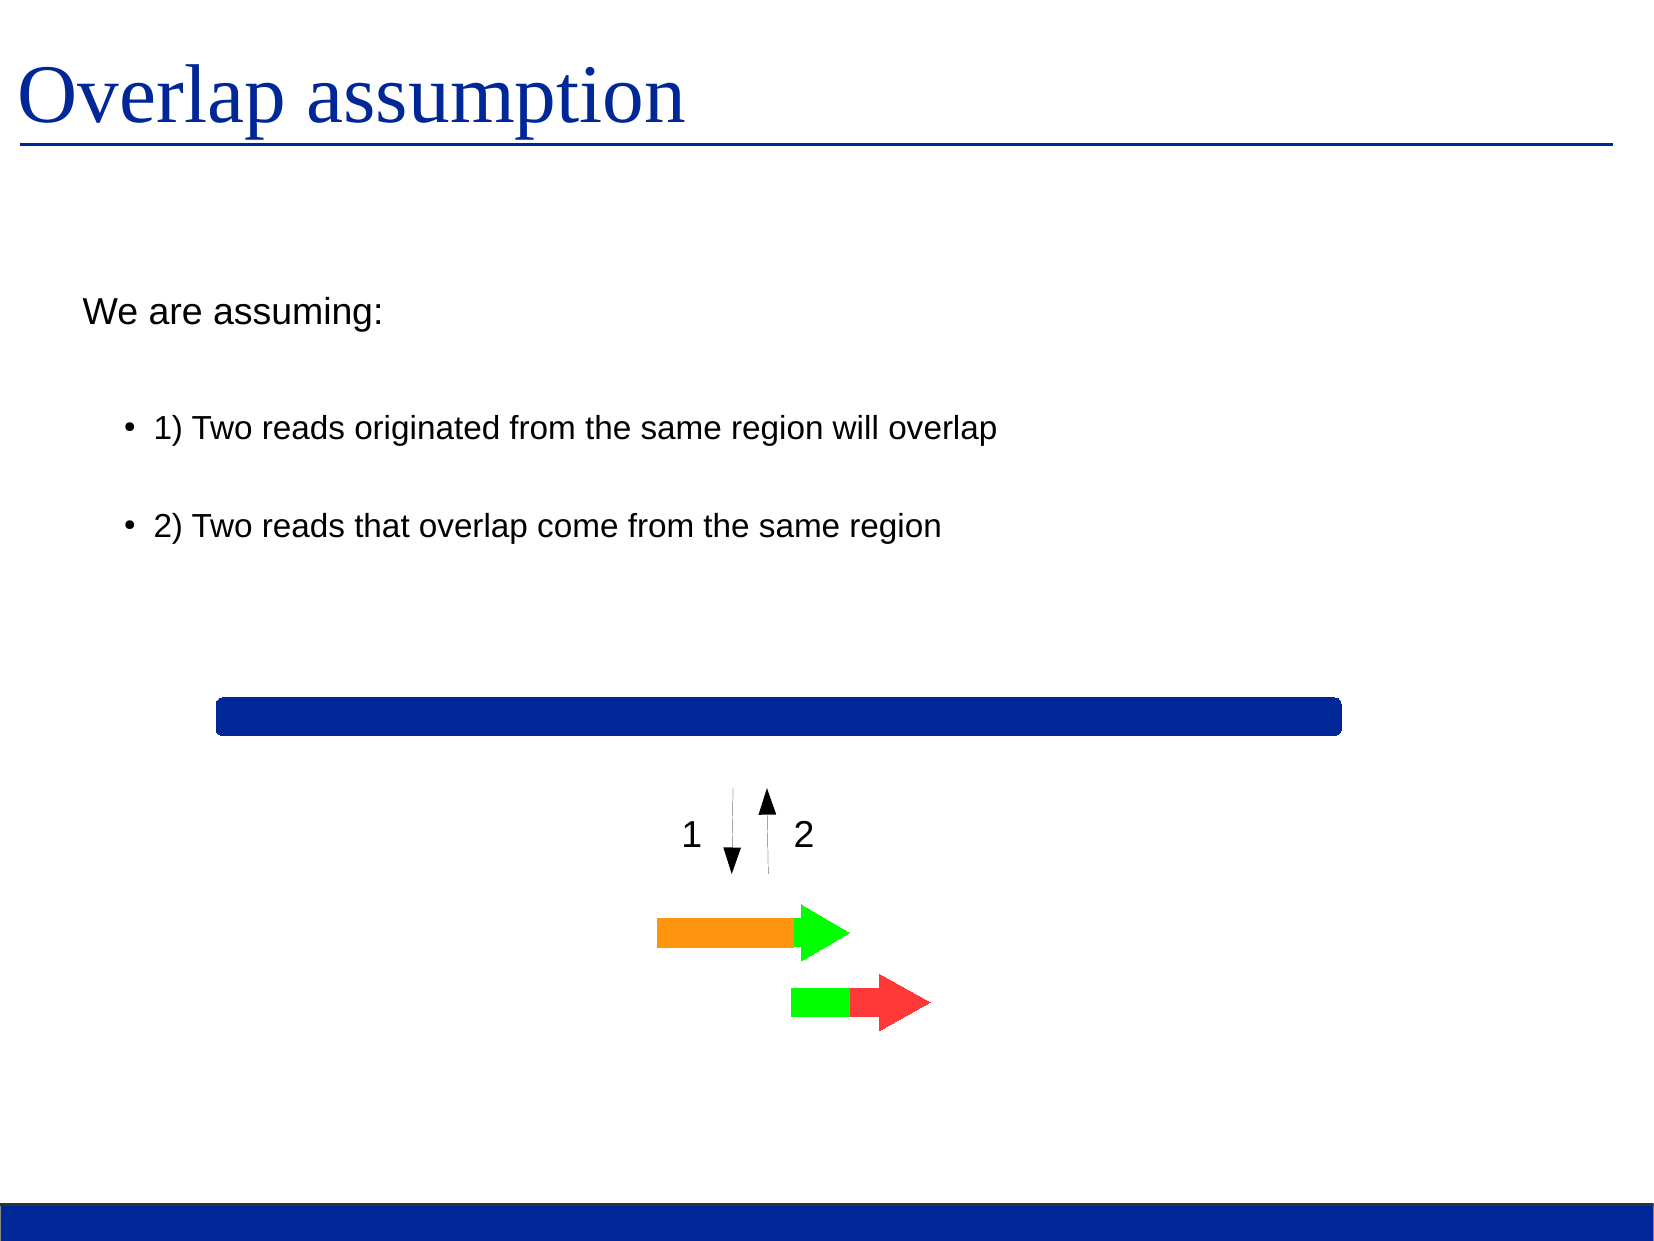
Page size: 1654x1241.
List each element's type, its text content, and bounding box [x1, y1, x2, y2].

list We are assuming: 1) Two reads originated from the same region will overlap 2) Two reads that overlap come from the same region [82, 290, 1571, 583]
text_box [216, 697, 1342, 736]
title Overlap assumption [17, 0, 1589, 198]
text_box [791, 974, 931, 1031]
text_box [657, 904, 850, 961]
text_box 1 [666, 805, 719, 863]
text_box 2 [778, 805, 831, 863]
